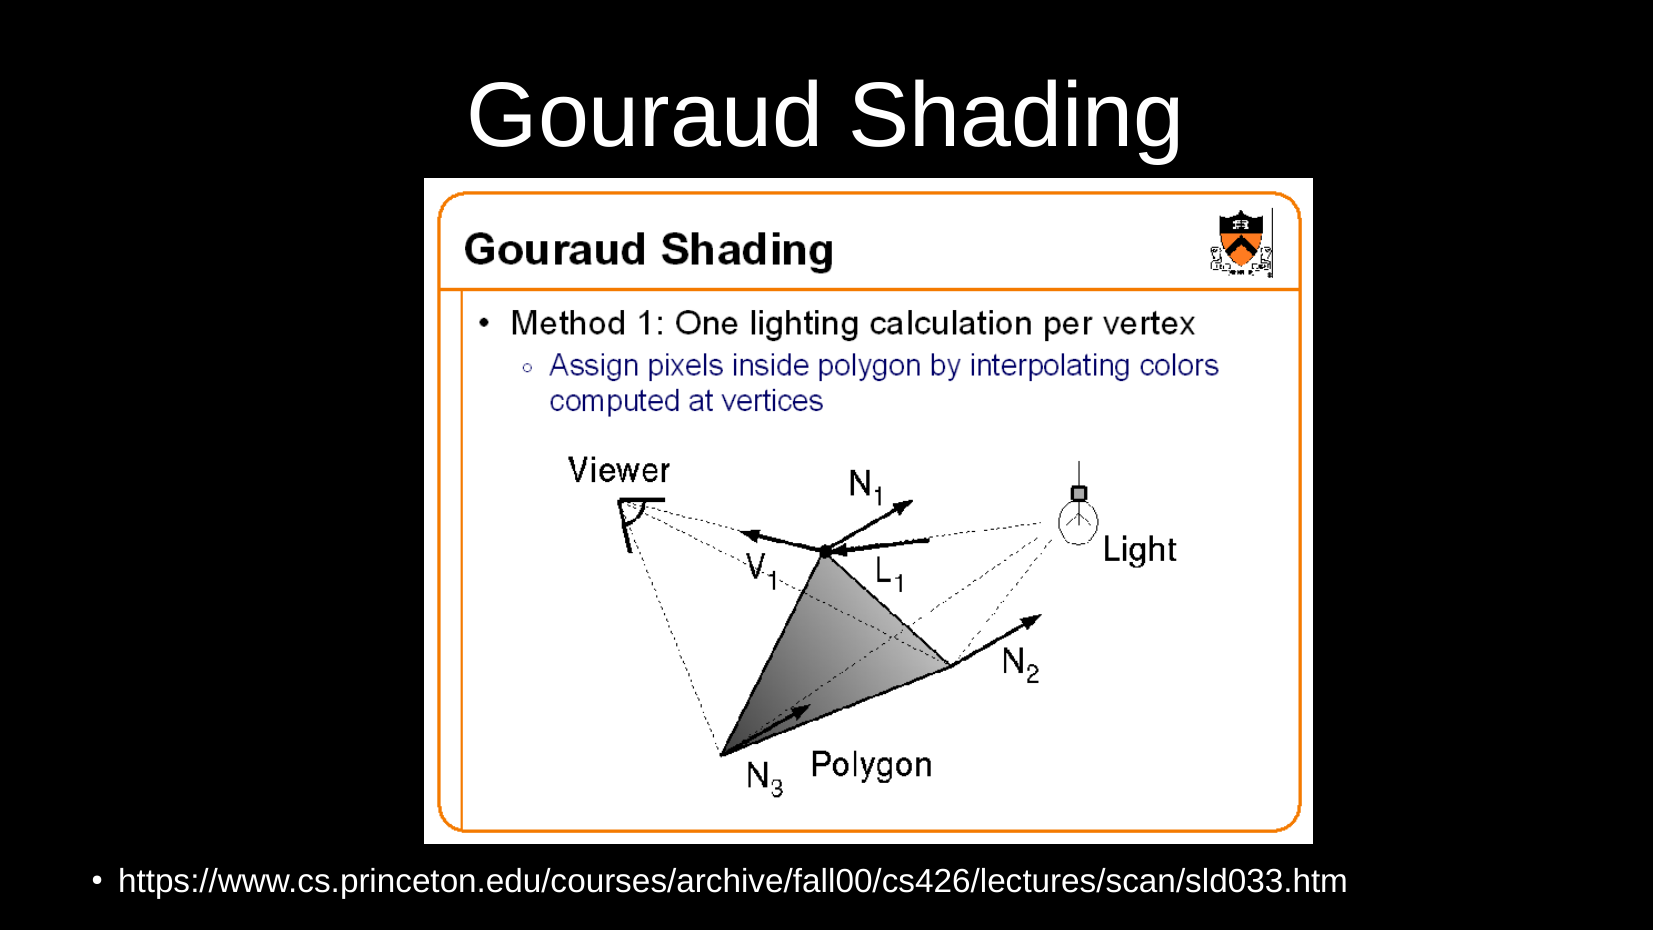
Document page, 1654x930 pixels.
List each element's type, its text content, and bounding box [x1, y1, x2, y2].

picture [424, 178, 1313, 844]
title Gouraud Shading [82, 37, 1571, 193]
list https://www.cs.princeton.edu/courses/archive/fall00/cs426/lectures/scan/sld033.htm [82, 862, 1571, 901]
